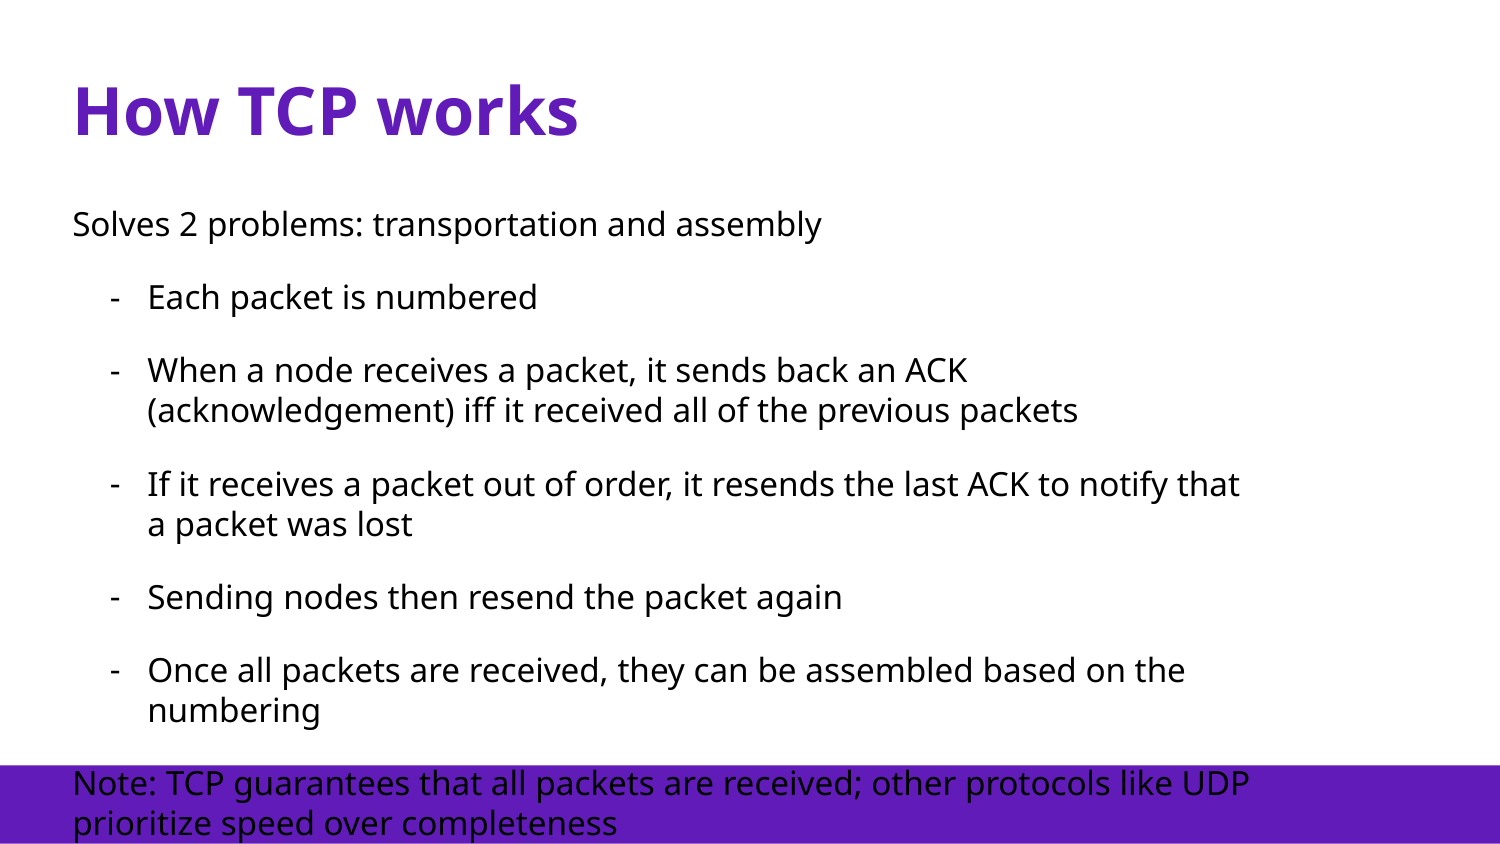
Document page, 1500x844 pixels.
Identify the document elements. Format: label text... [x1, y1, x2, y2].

title How TCP works [57, 54, 1273, 164]
list Solves 2 problems: transportation and assembly Each packet is numbered When a node receives a packet, it sends back an ACK (acknowledgement) iff it received all of the previous packets If it receives a packet out of order, it resends the last ACK to notify that a packet was lost Sending nodes then resend the packet again Once all packets are received, they can be assembled based on the numbering Note: TCP guarantees that all packets are received; other protocols like UDP prioritize speed over completeness [57, 188, 1273, 709]
